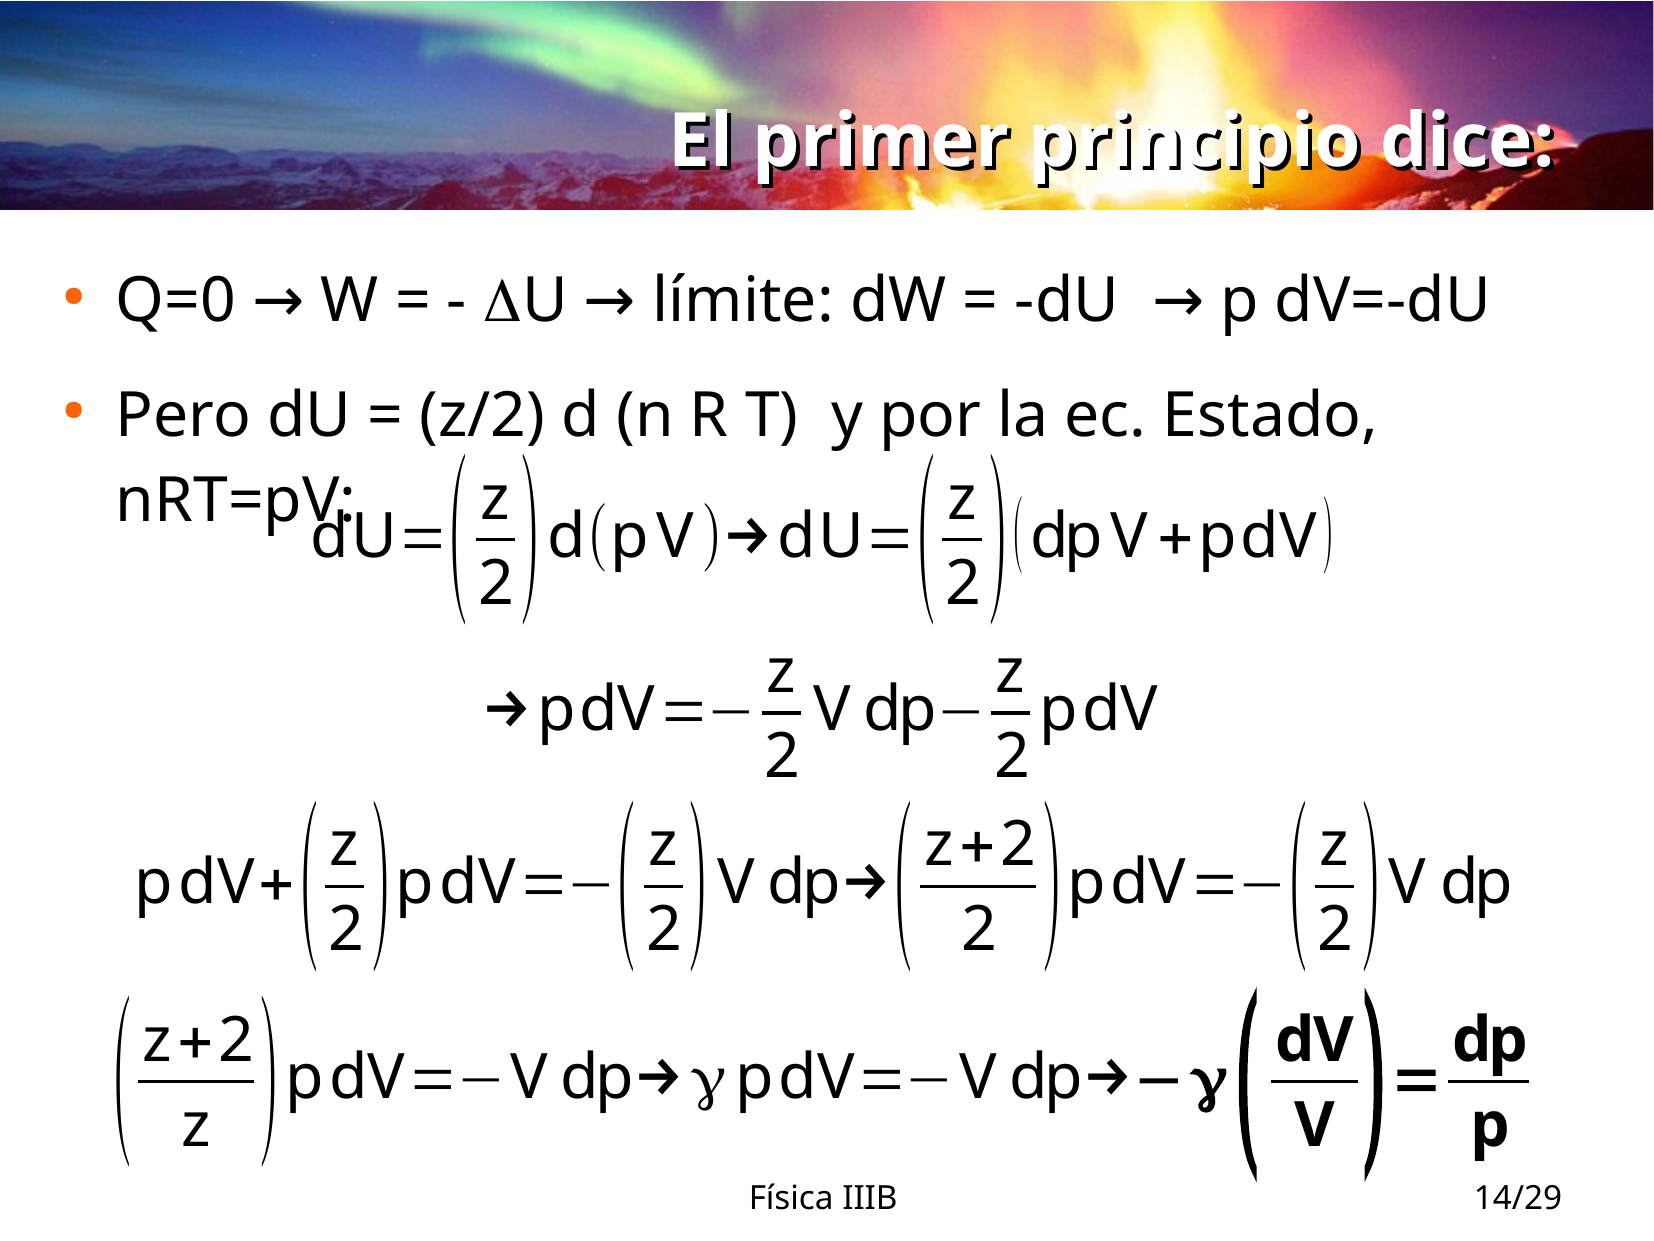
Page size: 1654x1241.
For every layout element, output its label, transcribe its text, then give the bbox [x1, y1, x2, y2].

picture [0, 1, 1654, 210]
title El primer principio dice: [86, 49, 1576, 226]
chart [105, 450, 1539, 1185]
list Q=0 → W = - DU → límite: dW = -dU → p dV=-dU Pero dU = (z/2) d (n R T) y por la ec. Estado, nRT=pV: [45, 255, 1606, 1156]
